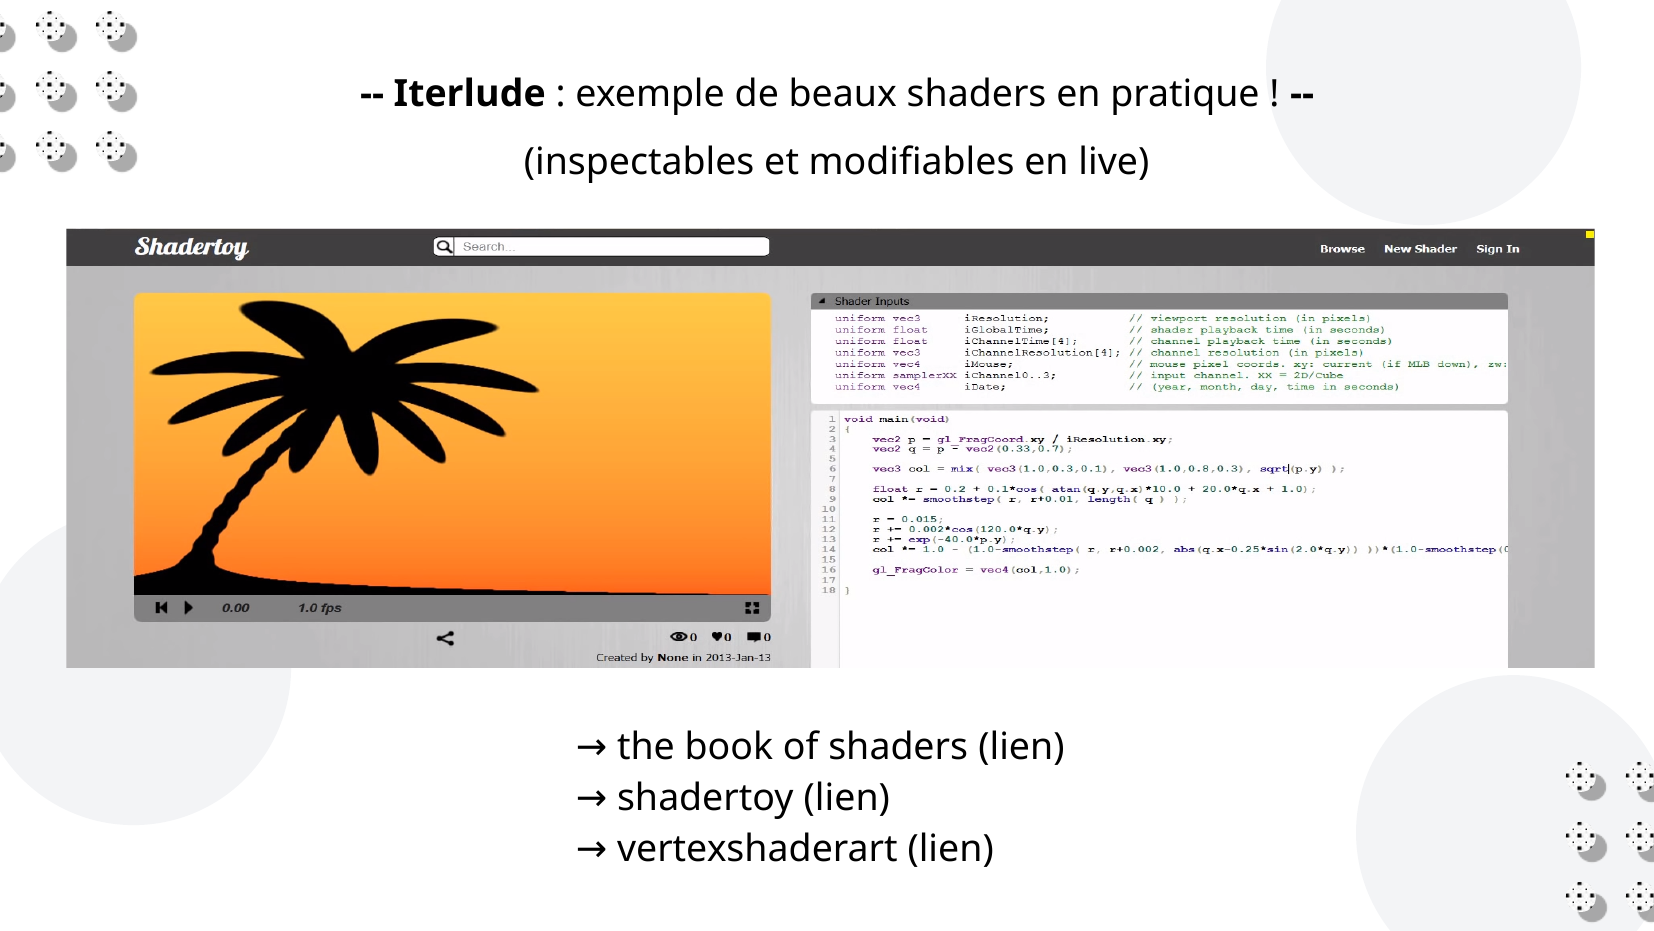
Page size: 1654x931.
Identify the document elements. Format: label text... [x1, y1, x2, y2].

text_box -- Iterlude : exemple de beaux shaders en pratique ! -- (inspectables et modifiables en live) [342, 59, 1332, 193]
picture [95, 131, 127, 162]
picture [95, 11, 126, 42]
picture [0, 74, 6, 99]
picture [1625, 881, 1654, 912]
picture [0, 134, 7, 159]
picture [1565, 761, 1596, 792]
picture [1625, 821, 1654, 852]
picture [35, 11, 66, 42]
picture [35, 131, 67, 162]
picture [1625, 761, 1654, 792]
picture [0, 14, 6, 39]
picture [1565, 881, 1596, 912]
picture [1565, 821, 1596, 852]
picture [35, 71, 66, 102]
text_box → the book of shaders (lien) → shadertoy (lien) → vertexshaderart (lien) [561, 711, 1091, 880]
picture [66, 228, 1595, 668]
picture [95, 71, 126, 102]
